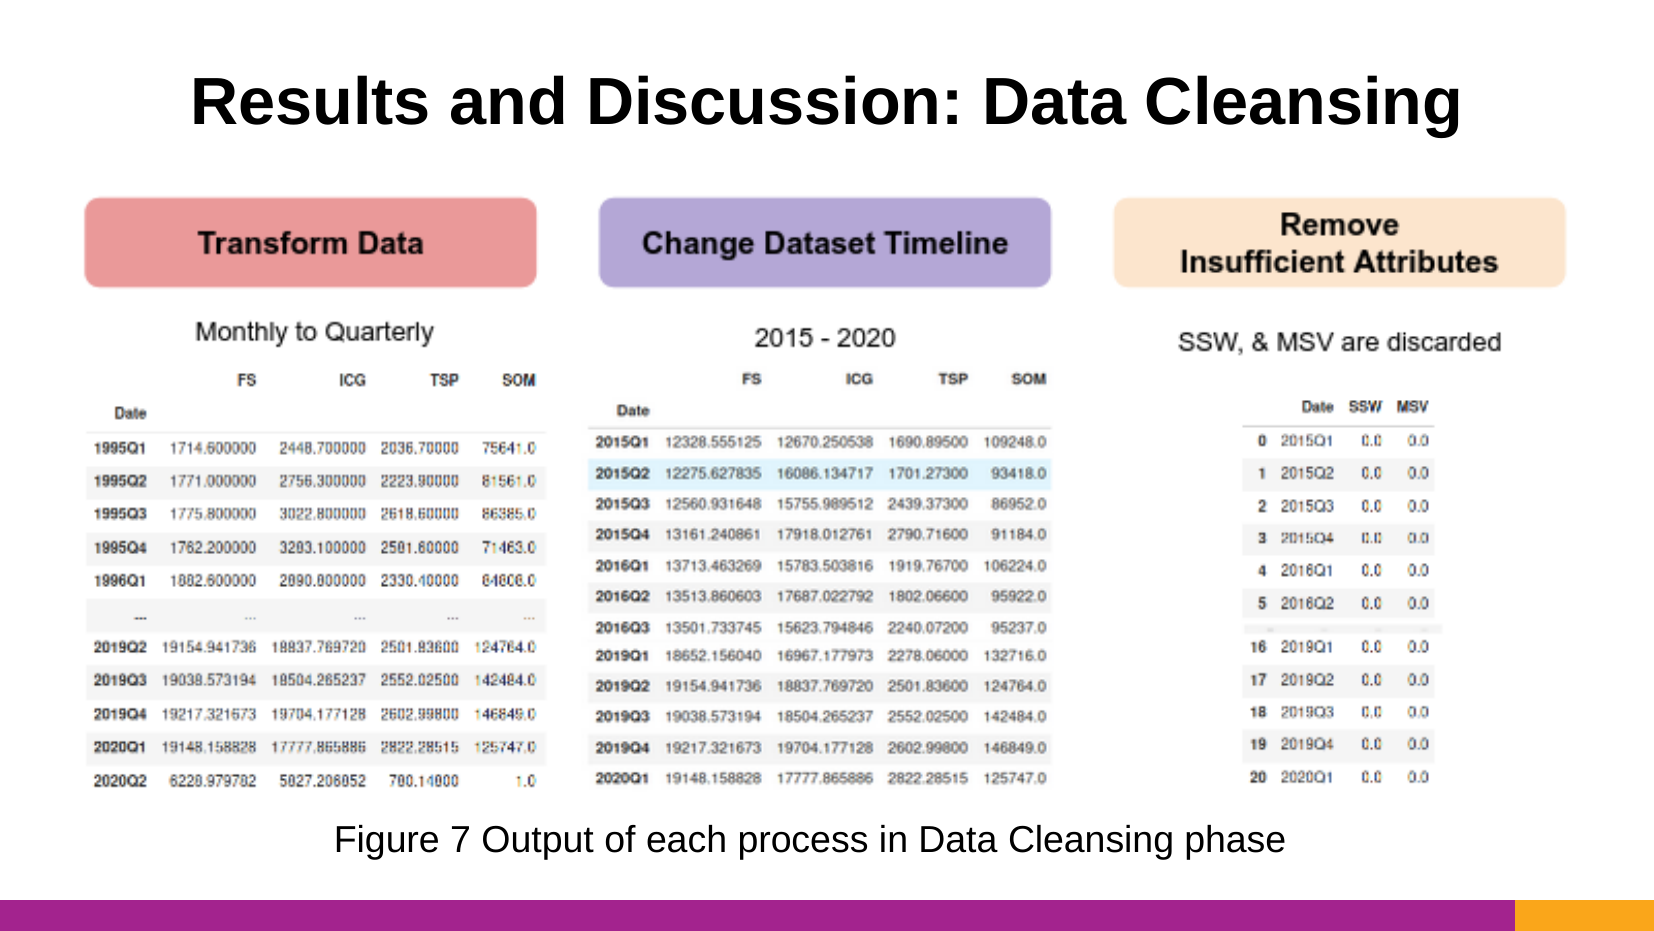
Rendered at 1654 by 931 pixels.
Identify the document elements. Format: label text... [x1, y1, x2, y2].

text_box Results and Discussion: Data Cleansing [83, 37, 1572, 166]
picture [60, 178, 1594, 808]
text_box [0, 900, 1654, 931]
text_box Figure 7 Output of each process in Data Cleansing phase [75, 808, 1546, 869]
